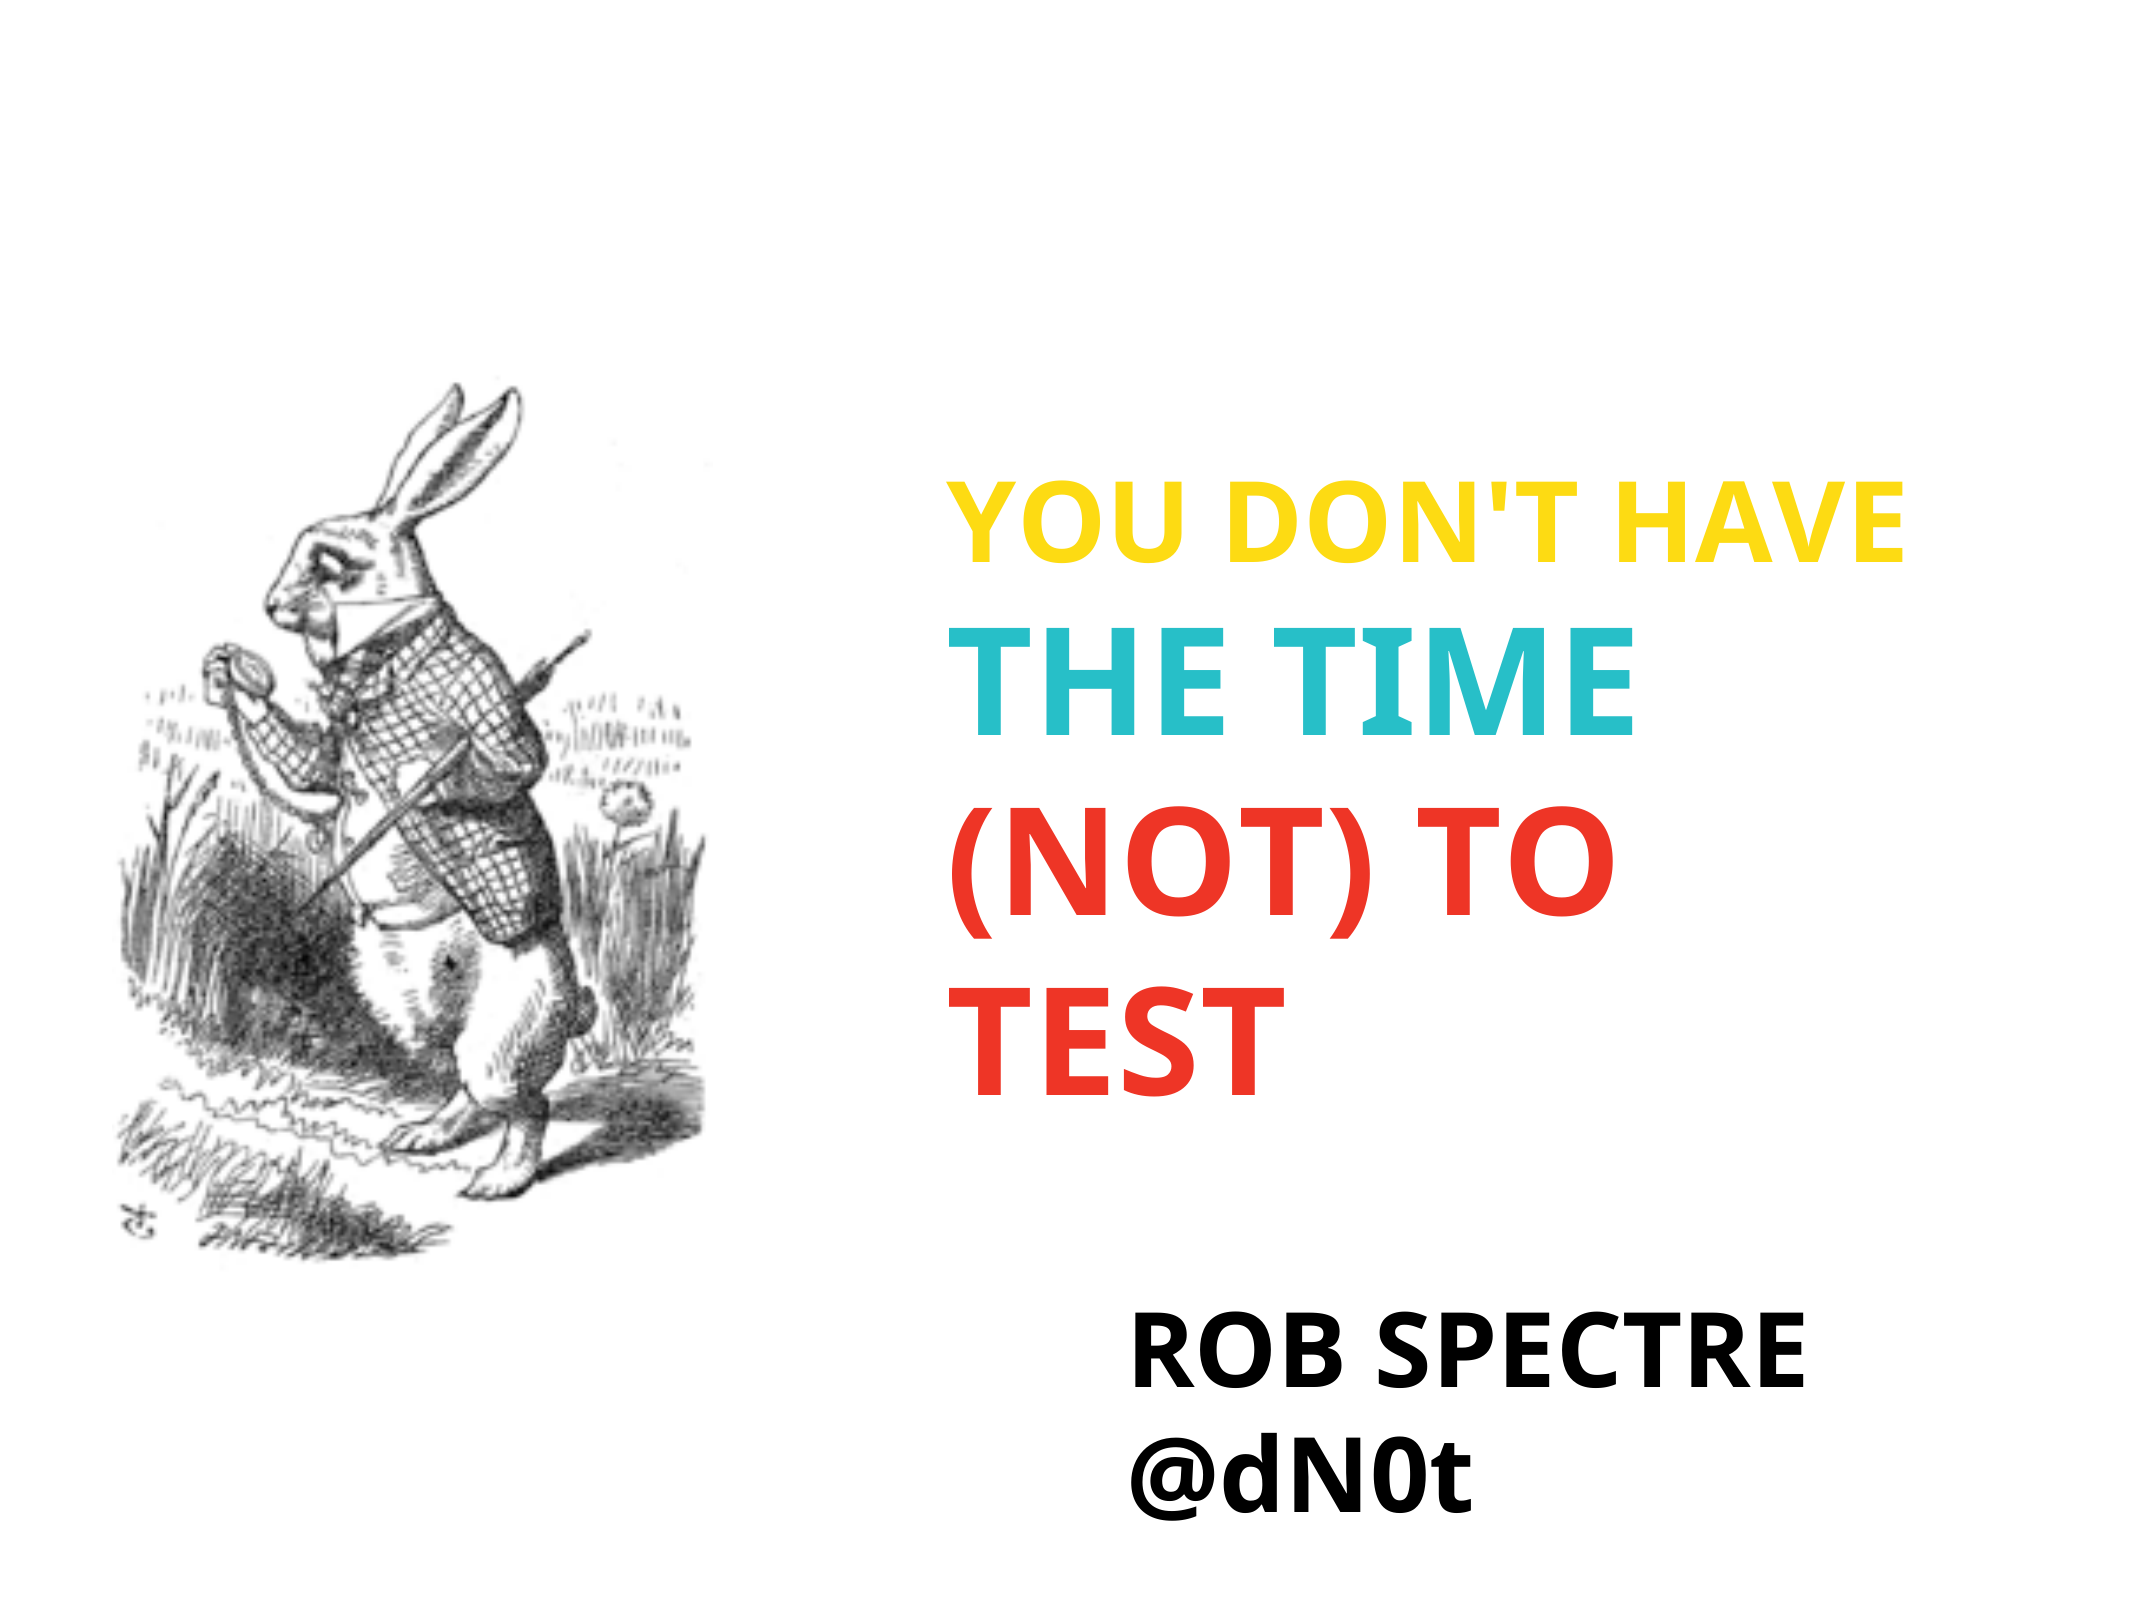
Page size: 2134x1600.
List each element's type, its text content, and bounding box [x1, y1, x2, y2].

text_box ROB SPECTRE @dN0t [1116, 1283, 2069, 1600]
picture [112, 374, 713, 1276]
text_box YOU DON'T HAVE THE TIME (NOT) TO TEST [937, 449, 2100, 1238]
